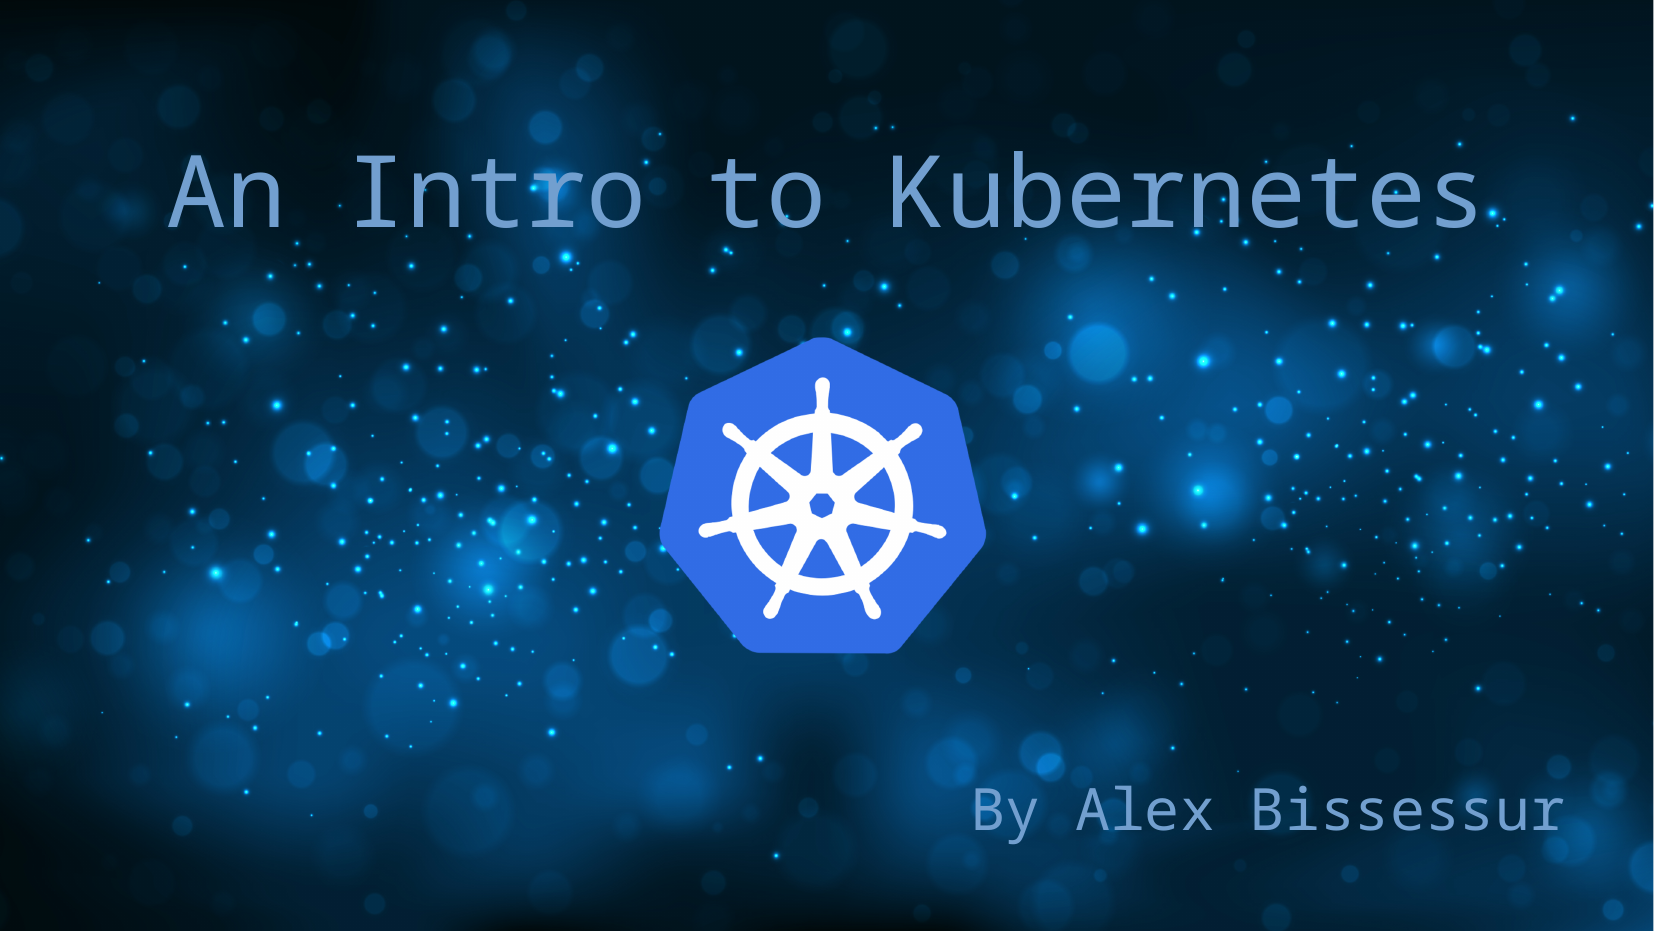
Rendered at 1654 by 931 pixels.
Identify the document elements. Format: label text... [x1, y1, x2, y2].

title By Alex Bissessur [76, 730, 1566, 886]
picture [0, 0, 1654, 931]
title An Intro to Kubernetes [82, 88, 1571, 289]
